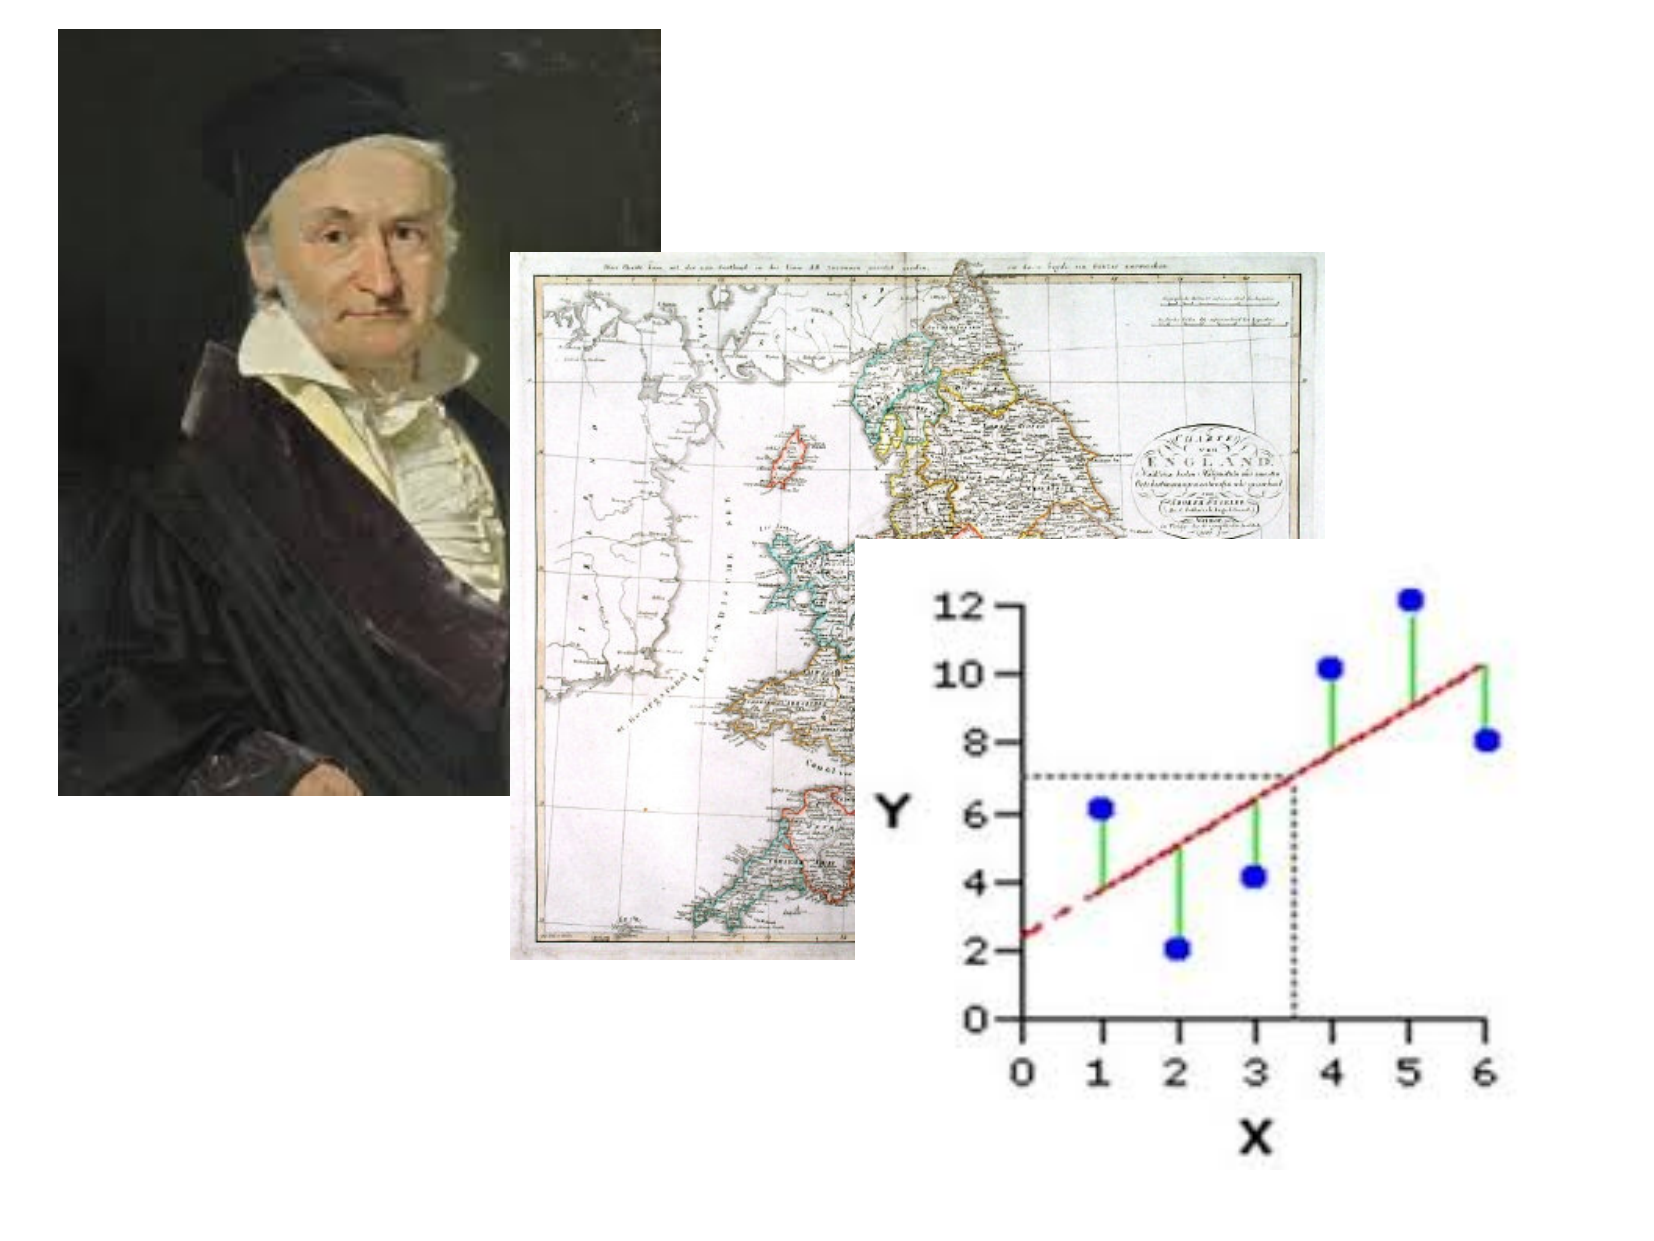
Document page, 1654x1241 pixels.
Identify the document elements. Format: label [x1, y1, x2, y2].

picture [58, 29, 1530, 1171]
